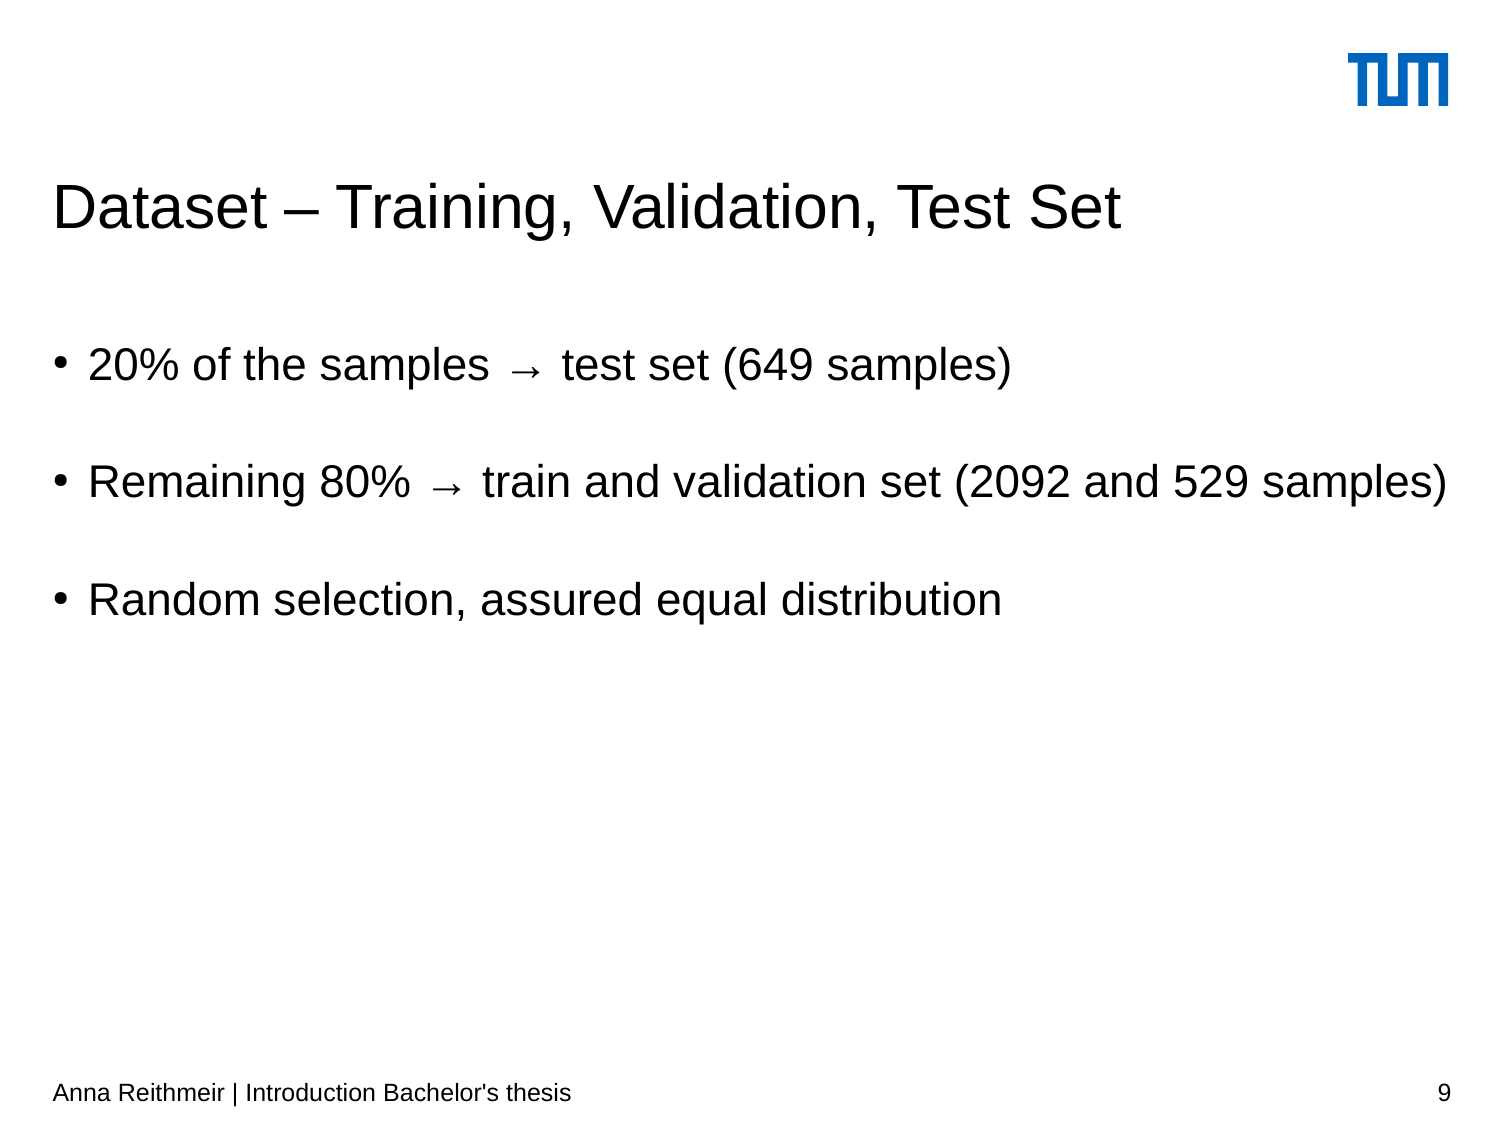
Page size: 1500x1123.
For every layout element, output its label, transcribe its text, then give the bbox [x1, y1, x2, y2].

title Dataset – Training, Validation, Test Set [52, 171, 1453, 242]
list 20% of the samples → test set (649 samples) Remaining 80% → train and validation set (2092 and 529 samples) Random selection, assured equal distribution [52, 330, 1453, 996]
